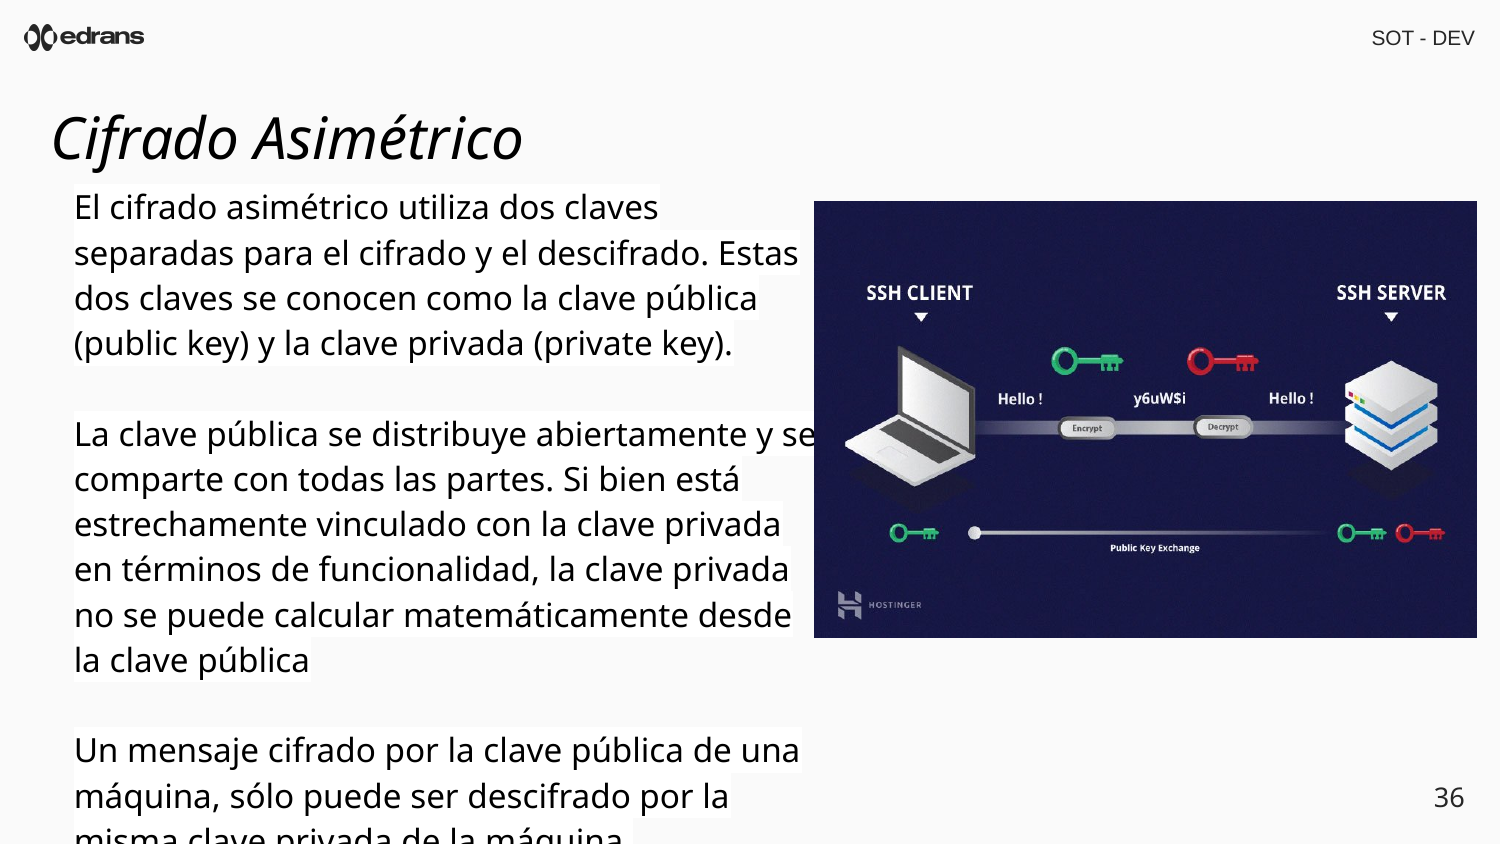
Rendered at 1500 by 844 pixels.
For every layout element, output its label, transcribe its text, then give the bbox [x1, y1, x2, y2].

text_box Cifrado Asimétrico [35, 89, 981, 308]
picture [814, 201, 1477, 638]
text_box SOT - DEV [1266, 24, 1475, 51]
text_box El cifrado asimétrico utiliza dos claves separadas para el cifrado y el descifrado. Estas dos claves se conocen como la clave pública (public key) y la clave privada (private key). La clave pública se distribuye abiertamente y se comparte con todas las partes. Si bien está estrechamente vinculado con la clave privada en términos de funcionalidad, la clave privada no se puede calcular matemáticamente desde la clave pública Un mensaje cifrado por la clave pública de una máquina, sólo puede ser descifrado por la misma clave privada de la máquina. [59, 308, 839, 844]
picture [24, 24, 144, 51]
slide_number <número> [1389, 764, 1480, 830]
